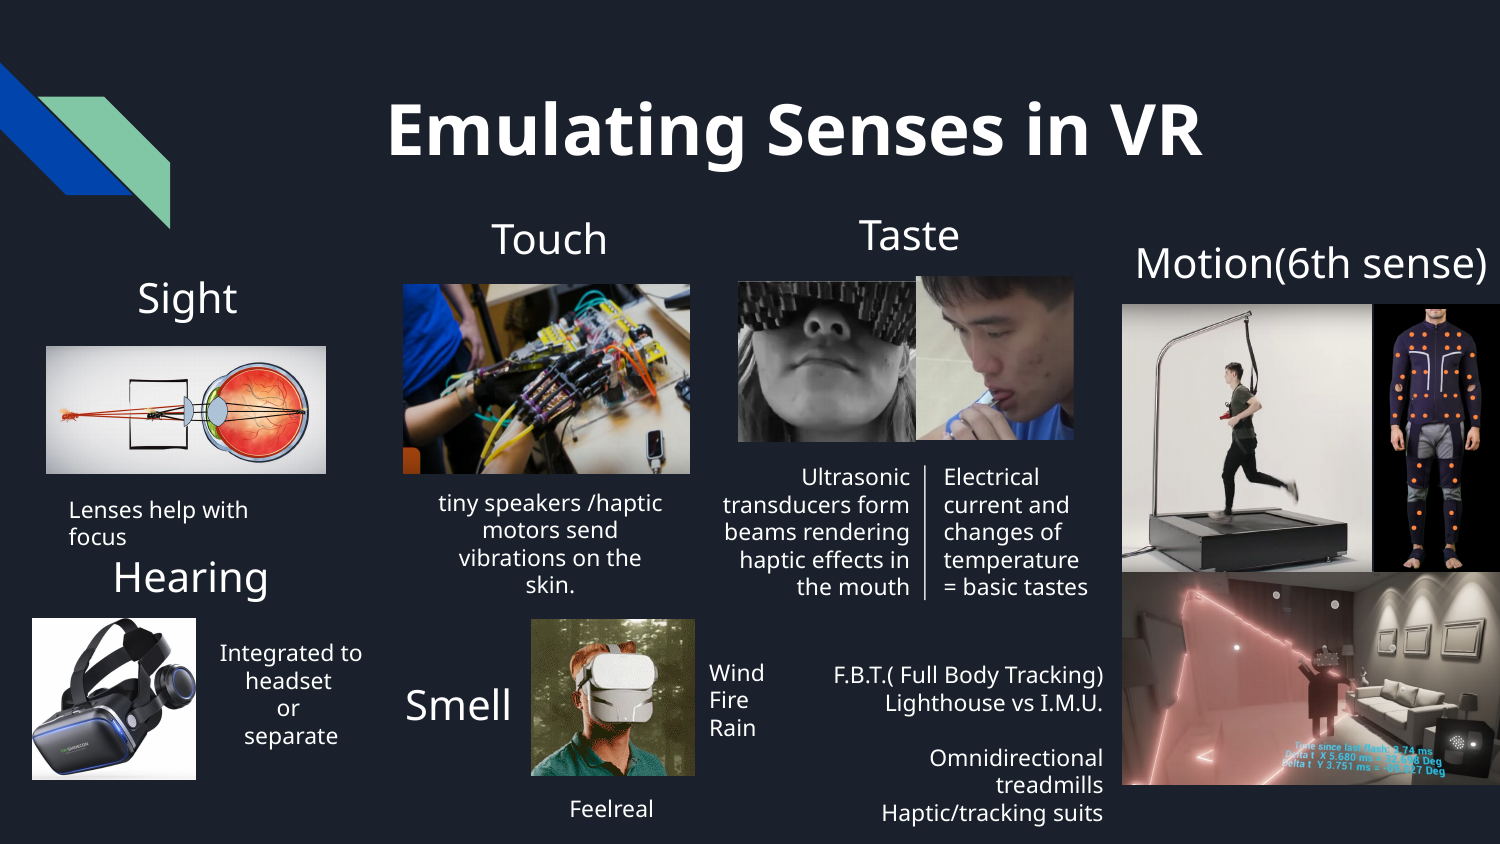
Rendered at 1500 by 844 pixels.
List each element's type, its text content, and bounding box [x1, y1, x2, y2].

picture [403, 284, 690, 474]
text_box Touch [476, 190, 640, 273]
picture [1122, 305, 1500, 785]
title Emulating Senses in VR [217, 64, 1373, 215]
text_box Hearing [97, 571, 303, 619]
text_box Hearing [249, 572, 261, 589]
text_box Lenses help with focus [53, 480, 319, 571]
picture [32, 618, 196, 780]
text_box Ultrasonic transducers form beams rendering haptic effects in the mouth [685, 447, 926, 638]
text_box Taste [843, 186, 1007, 277]
text_box tiny speakers /haptic motors send vibrations on the skin. [418, 473, 683, 634]
text_box Wind Fire Rain [694, 643, 781, 755]
text_box Electrical current and changes of temperature = basic tastes [928, 447, 1107, 638]
text_box F.B.T.( Full Body Tracking) Lighthouse vs I.M.U. Omnidirectional treadmills Haptic/tracking suits [806, 645, 1119, 815]
list Sight [122, 249, 281, 340]
text_box Feelreal [554, 779, 671, 827]
picture [531, 619, 695, 776]
text_box Motion(6th sense) [1118, 214, 1500, 305]
text_box Smell [390, 656, 532, 739]
text_box Integrated to headset or separate [195, 623, 388, 774]
picture [46, 346, 326, 474]
picture [738, 276, 1074, 442]
